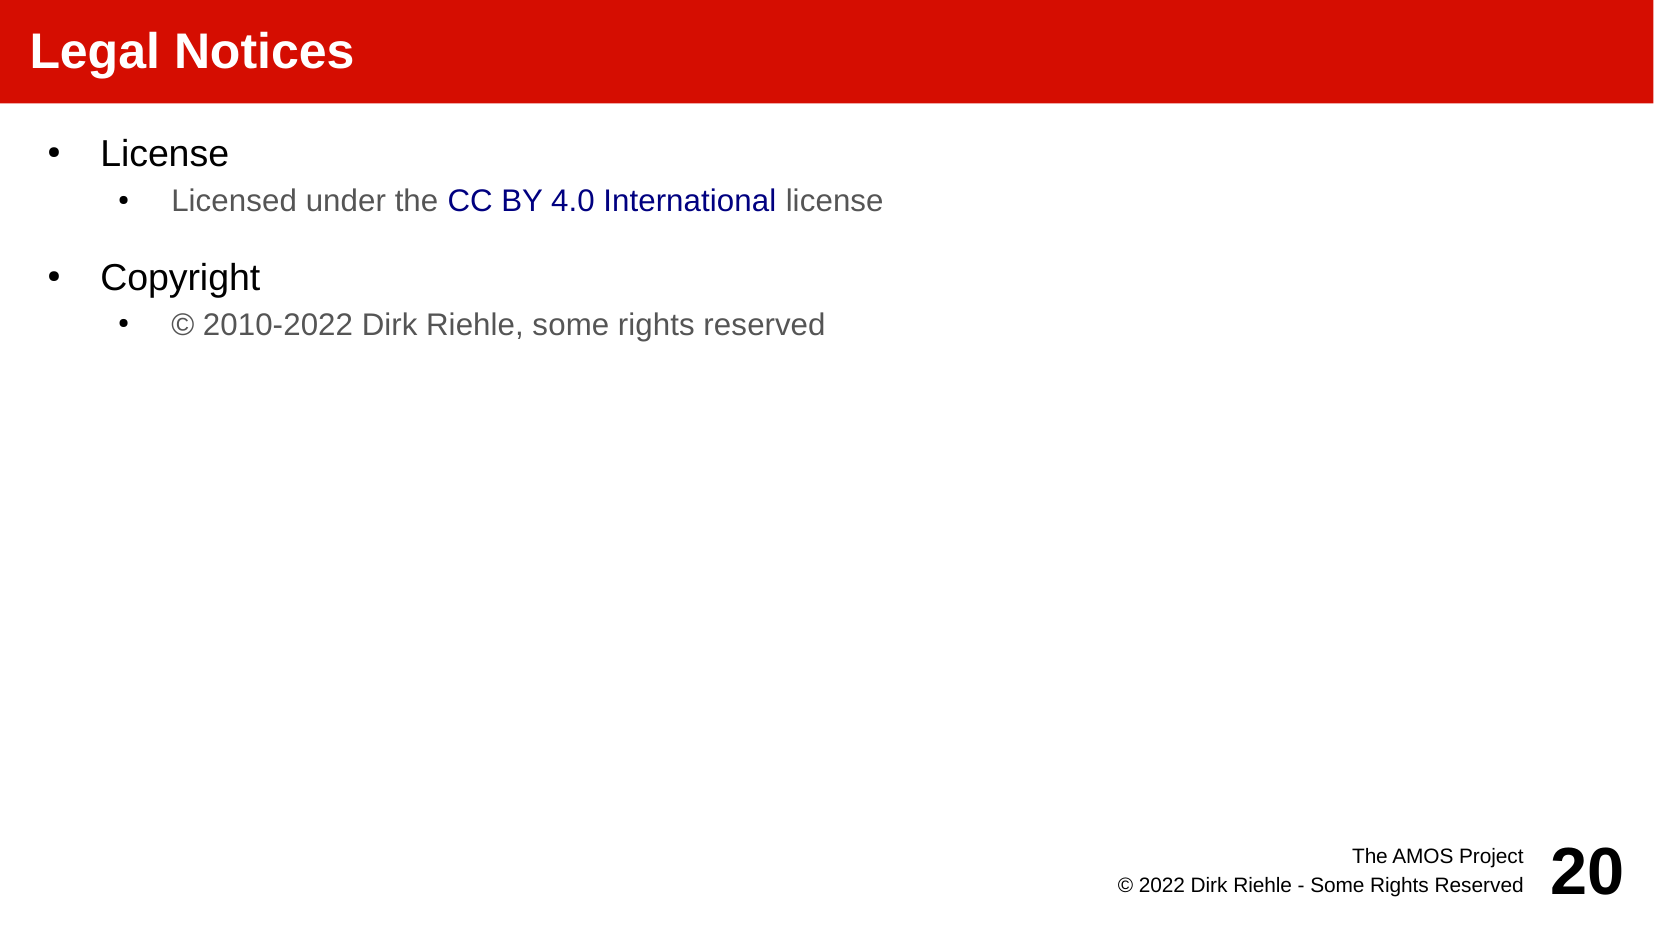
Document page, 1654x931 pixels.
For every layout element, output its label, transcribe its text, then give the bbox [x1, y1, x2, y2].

list License Licensed under the CC BY 4.0 International license Copyright © 2010-2022 Dirk Riehle, some rights reserved [29, 132, 1625, 813]
title Legal Notices [0, 0, 1654, 104]
